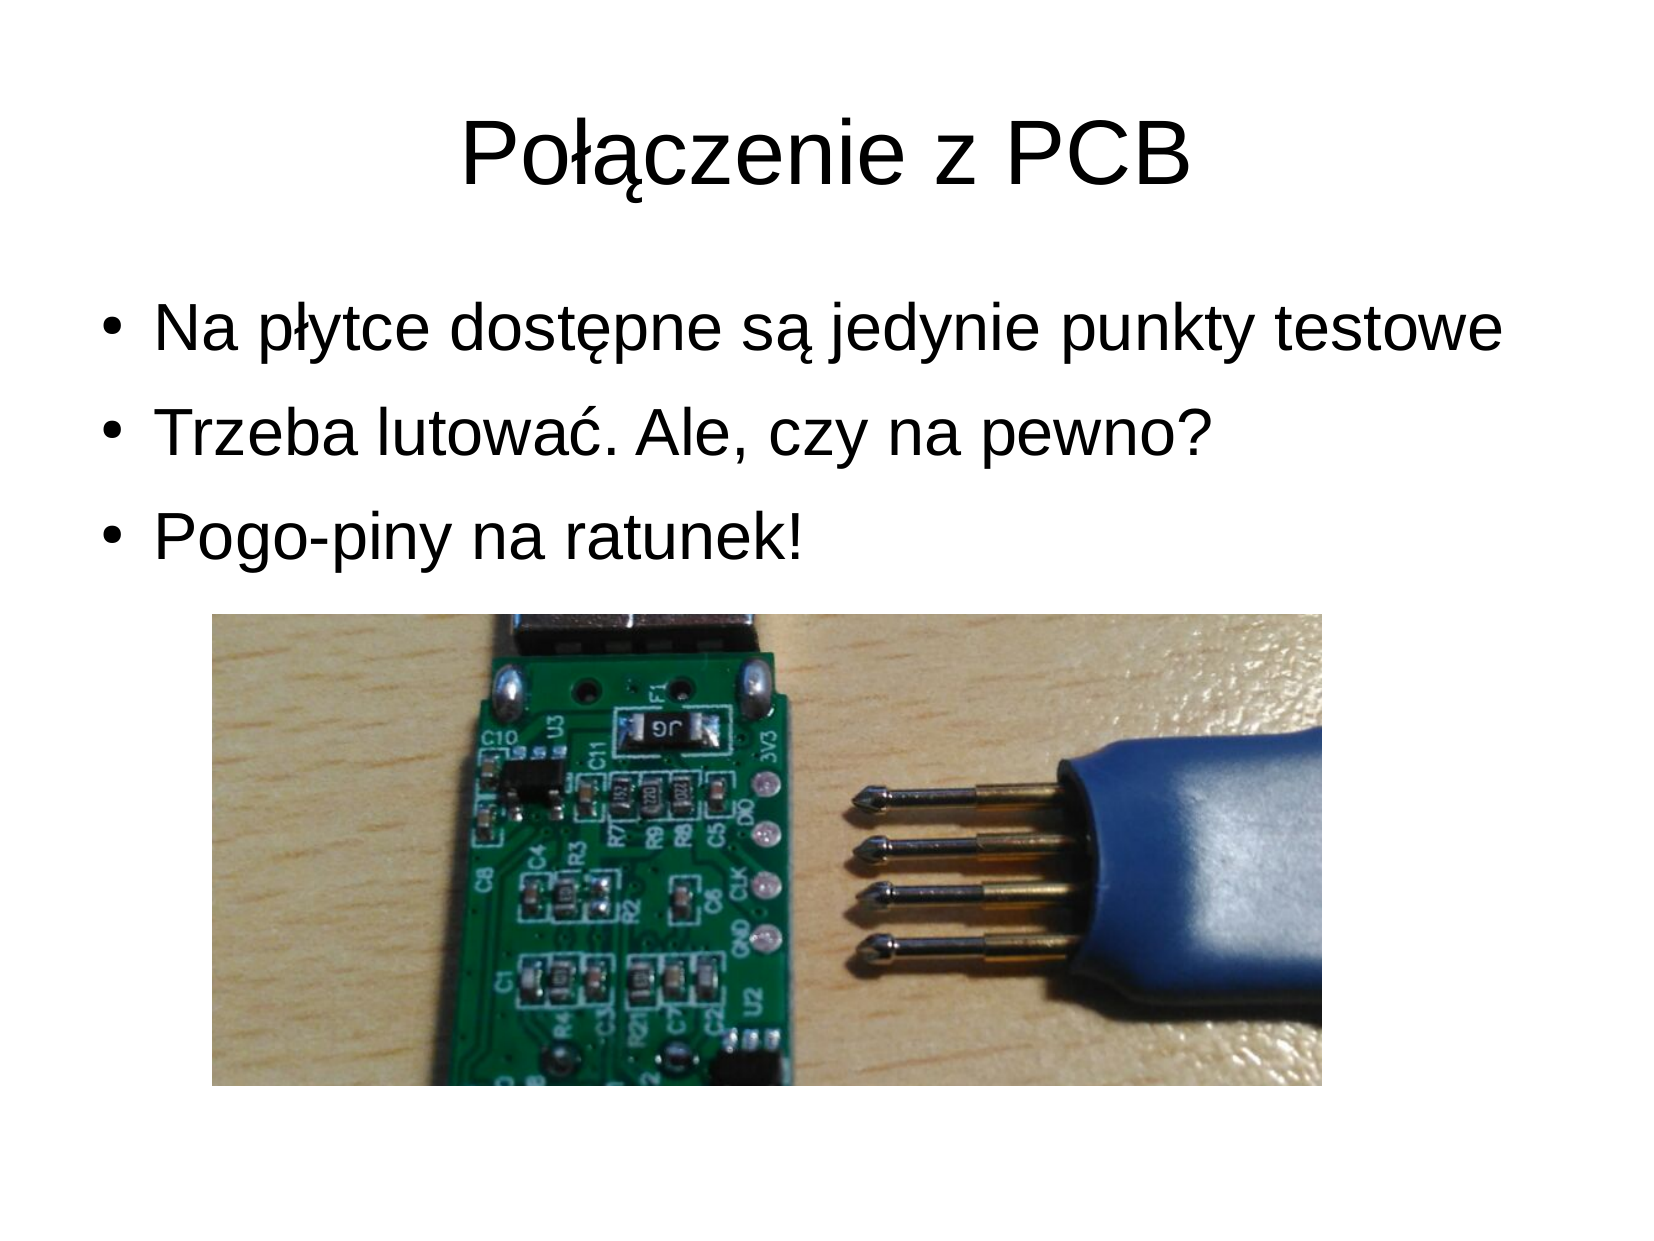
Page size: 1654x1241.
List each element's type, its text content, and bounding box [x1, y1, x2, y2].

picture [212, 614, 1322, 1086]
title Połączenie z PCB [82, 49, 1571, 257]
list Na płytce dostępne są jedynie punkty testowe Trzeba lutować. Ale, czy na pewno? Pogo-piny na ratunek! [82, 290, 1571, 1010]
